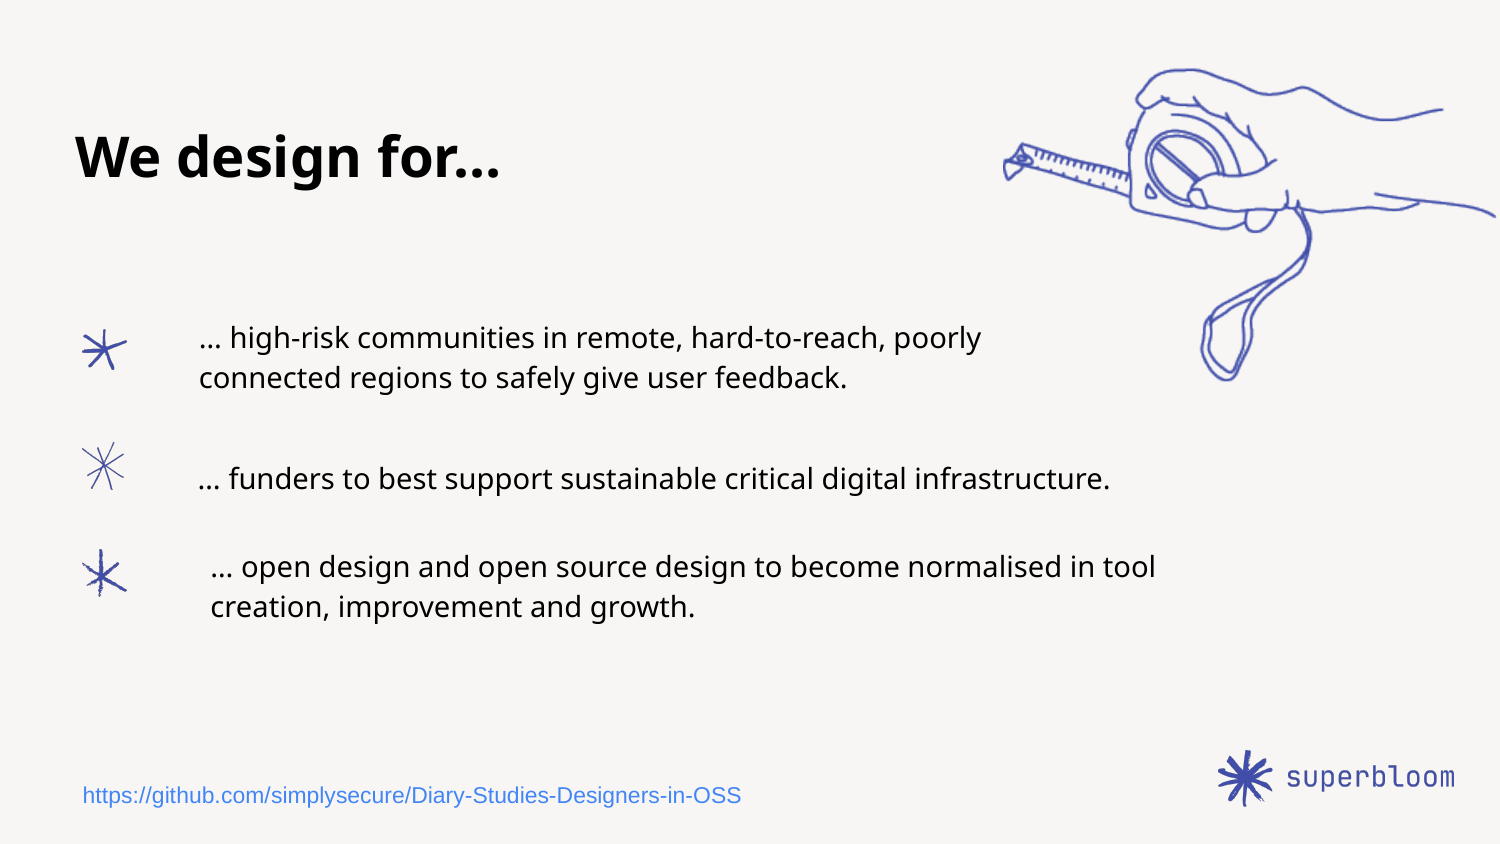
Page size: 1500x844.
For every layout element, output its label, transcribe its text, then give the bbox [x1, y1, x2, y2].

text_box … high-risk communities in remote, hard-to-reach, poorly connected regions to safely give user feedback. [183, 299, 1003, 410]
text_box … open design and open source design to become normalised in tool creation, improvement and growth. [195, 527, 1293, 639]
picture [1218, 750, 1454, 807]
picture [82, 549, 127, 597]
picture [82, 329, 127, 370]
text_box … funders to best support sustainable critical digital infrastructure. [182, 440, 1280, 511]
picture [1003, 0, 1500, 422]
text_box https://github.com/simplysecure/Diary-Studies-Designers-in-OSS [67, 765, 786, 824]
text_box We design for… [0, 46, 1003, 202]
picture [82, 442, 124, 490]
